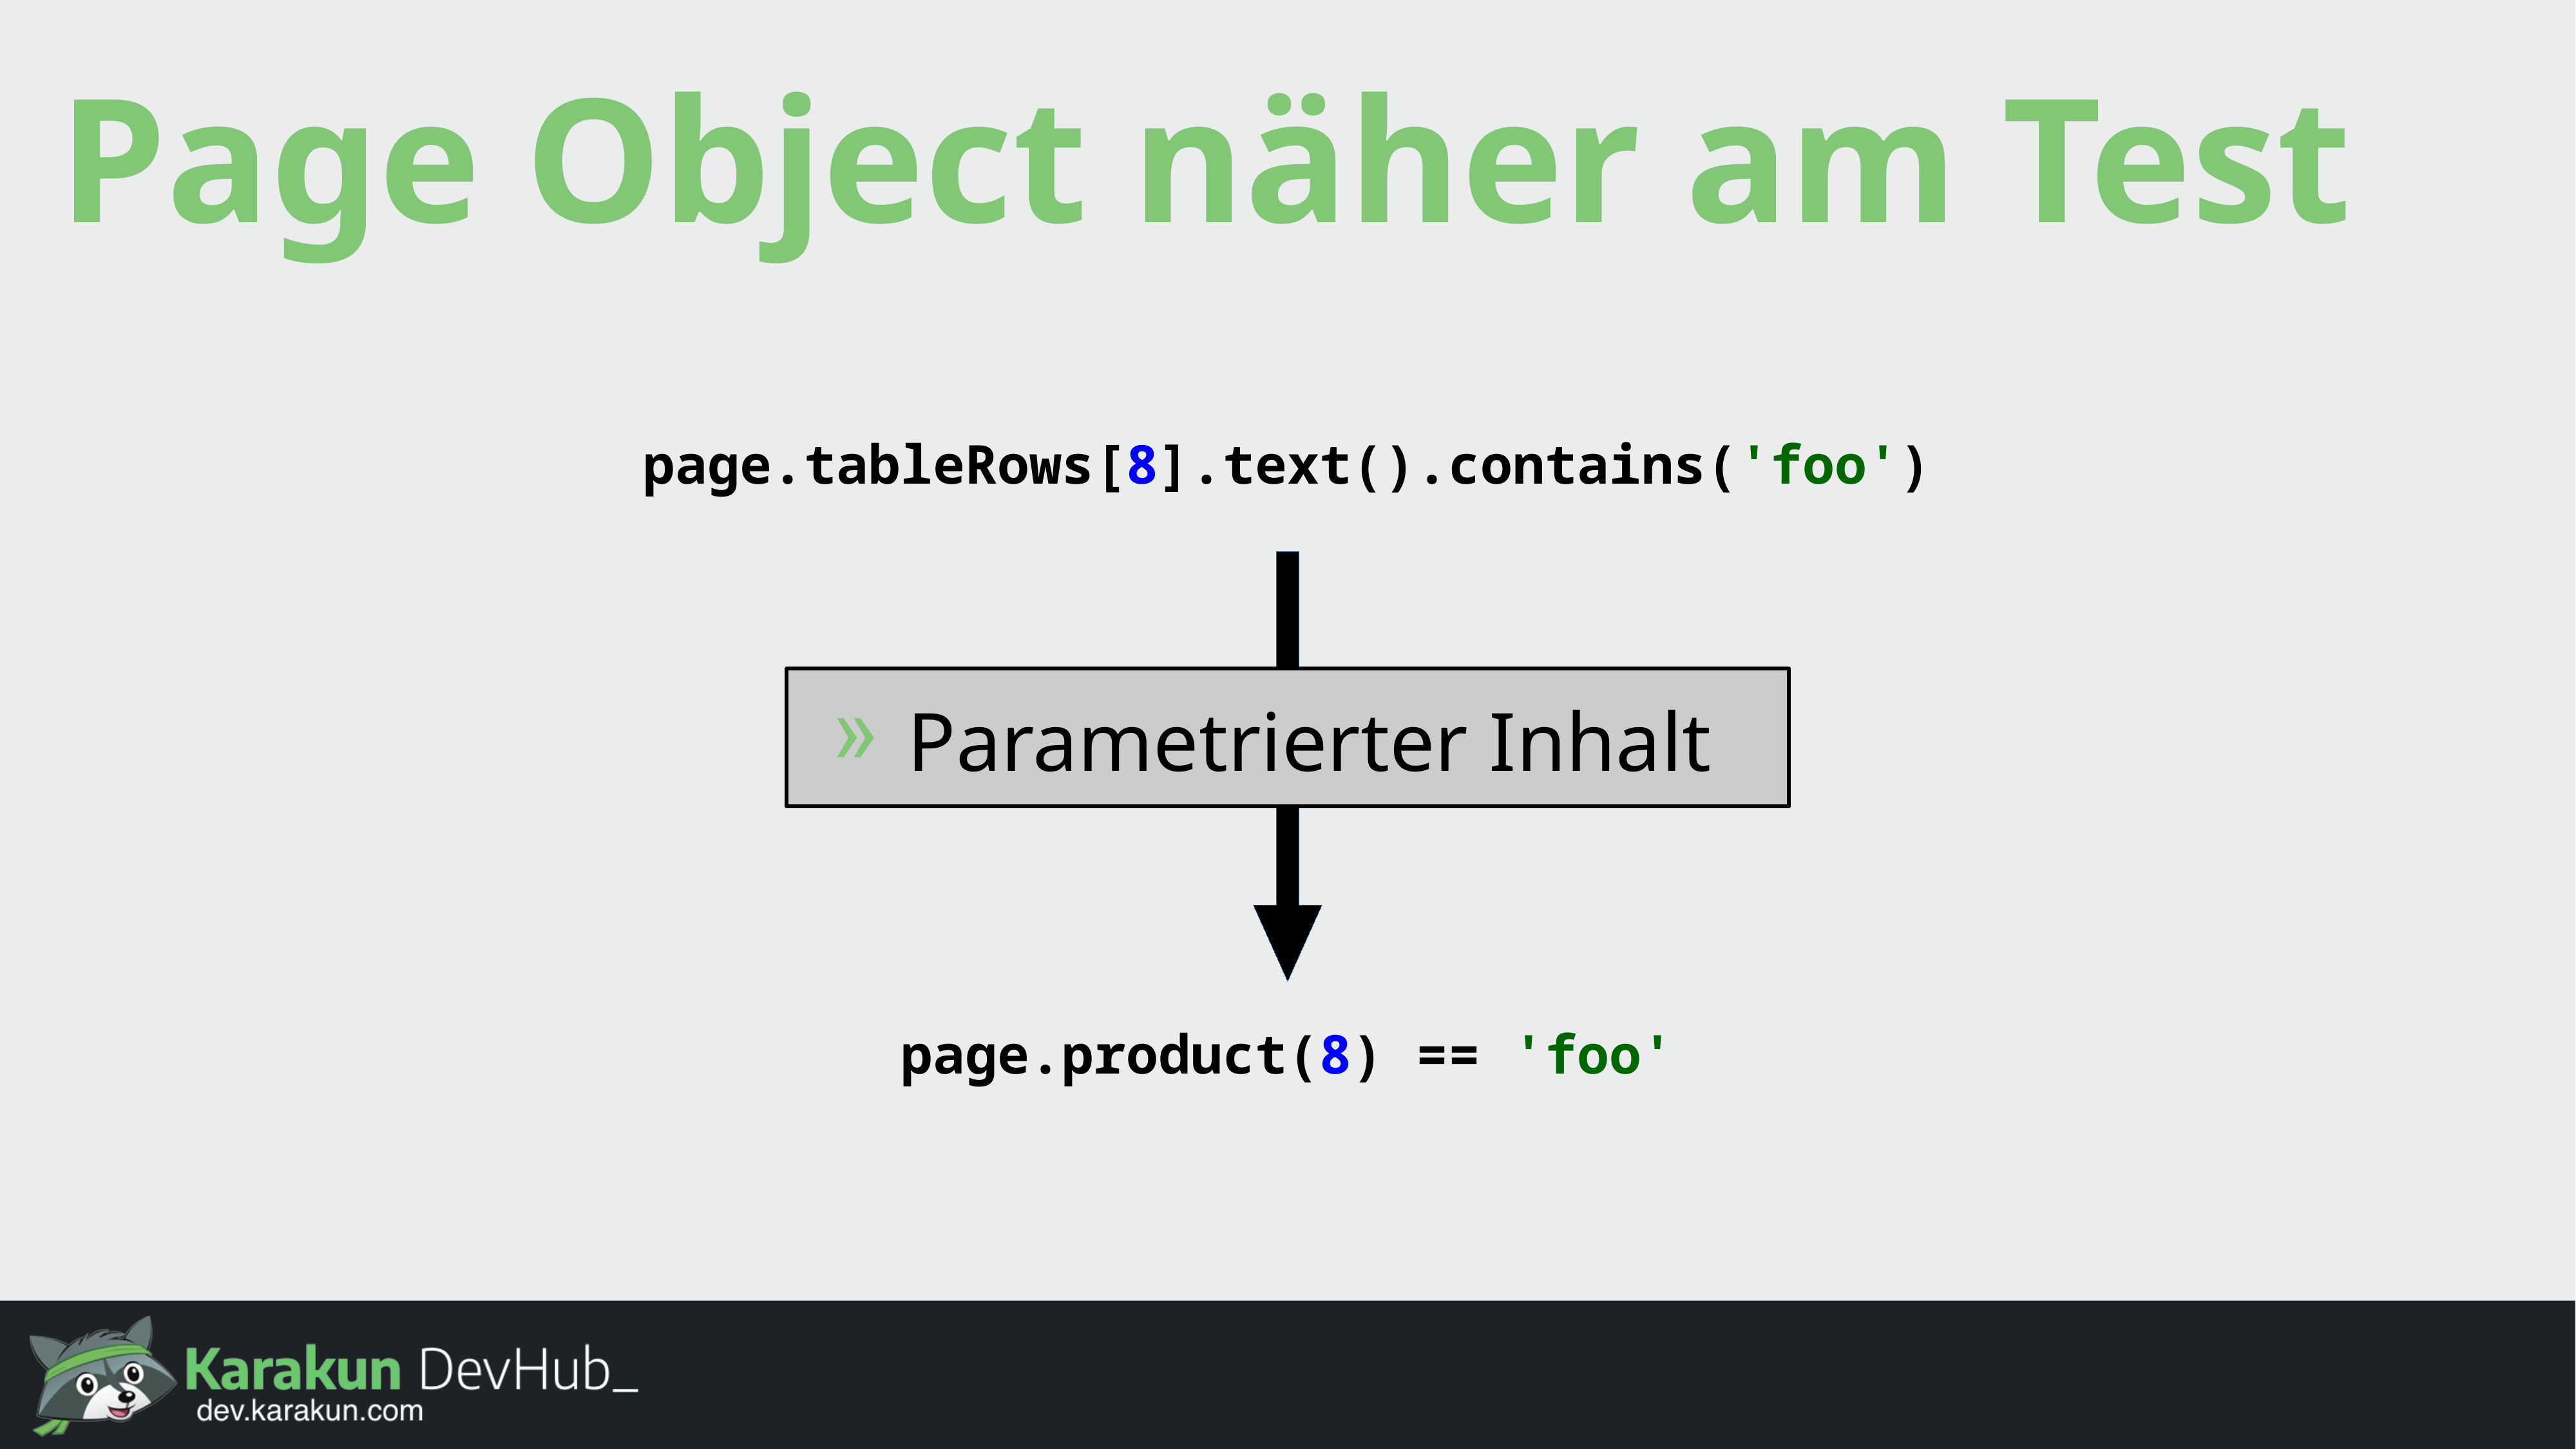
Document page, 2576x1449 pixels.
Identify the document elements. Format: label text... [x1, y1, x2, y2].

picture [30, 1316, 647, 1437]
text_box [0, 1300, 2575, 1449]
text_box [786, 551, 1789, 806]
text_box page.tableRows[8].text().contains('foo') [291, 422, 2285, 500]
text_box Parametrierter Inhalt [821, 679, 1811, 829]
text_box page.product(8) == 'foo' [291, 1011, 2285, 1089]
text_box [1253, 829, 1322, 981]
text_box Page Object näher am Test [49, 34, 2523, 259]
